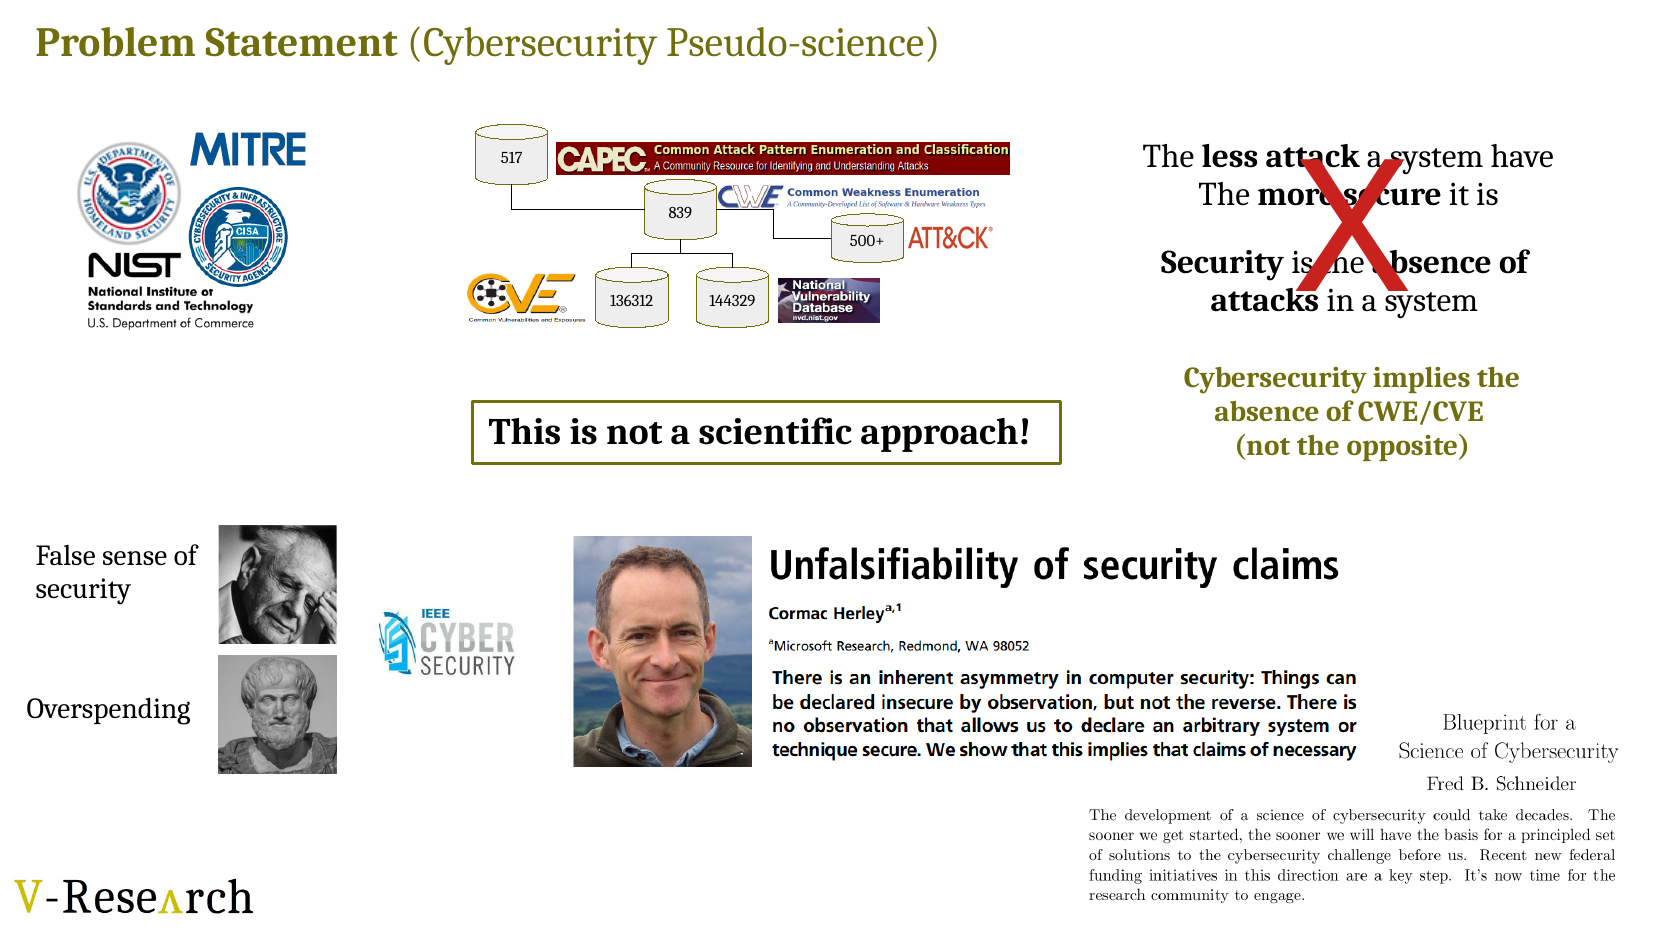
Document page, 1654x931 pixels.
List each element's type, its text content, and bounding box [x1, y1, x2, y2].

text_box The less attack a system have The more secure it is [1127, 129, 1277, 223]
picture [556, 142, 1010, 175]
picture [11, 876, 256, 916]
text_box Cybersecurity implies the absence of CWE/CVE (not the opposite) [1122, 354, 1583, 472]
text_box Security is the absence of attacks in a system [1428, 236, 1572, 330]
text_box This is not a scientific approach! [472, 401, 1061, 464]
picture [778, 278, 880, 323]
picture [907, 225, 993, 250]
text_box 144329 [696, 276, 769, 328]
text_box The less attack a system have The more secure it is [1428, 129, 1590, 223]
text_box 517 [475, 133, 548, 185]
text_box Problem Statement (Cybersecurity Pseudo-science) [11, 11, 1642, 76]
text_box 500+ [831, 221, 904, 263]
picture [76, 130, 314, 331]
picture [1356, 767, 1640, 798]
picture [1393, 708, 1619, 765]
text_box Overspending [11, 685, 216, 735]
picture [466, 271, 588, 323]
picture [1086, 806, 1618, 904]
text_box X [1277, 118, 1428, 360]
picture [718, 183, 987, 210]
text_box 839 [644, 189, 717, 240]
text_box 136312 [595, 275, 669, 328]
text_box Security is the absence of attacks in a system [1146, 236, 1277, 330]
picture [765, 665, 1365, 762]
picture [218, 525, 762, 777]
text_box False sense of security [20, 531, 219, 615]
picture [765, 545, 1346, 657]
